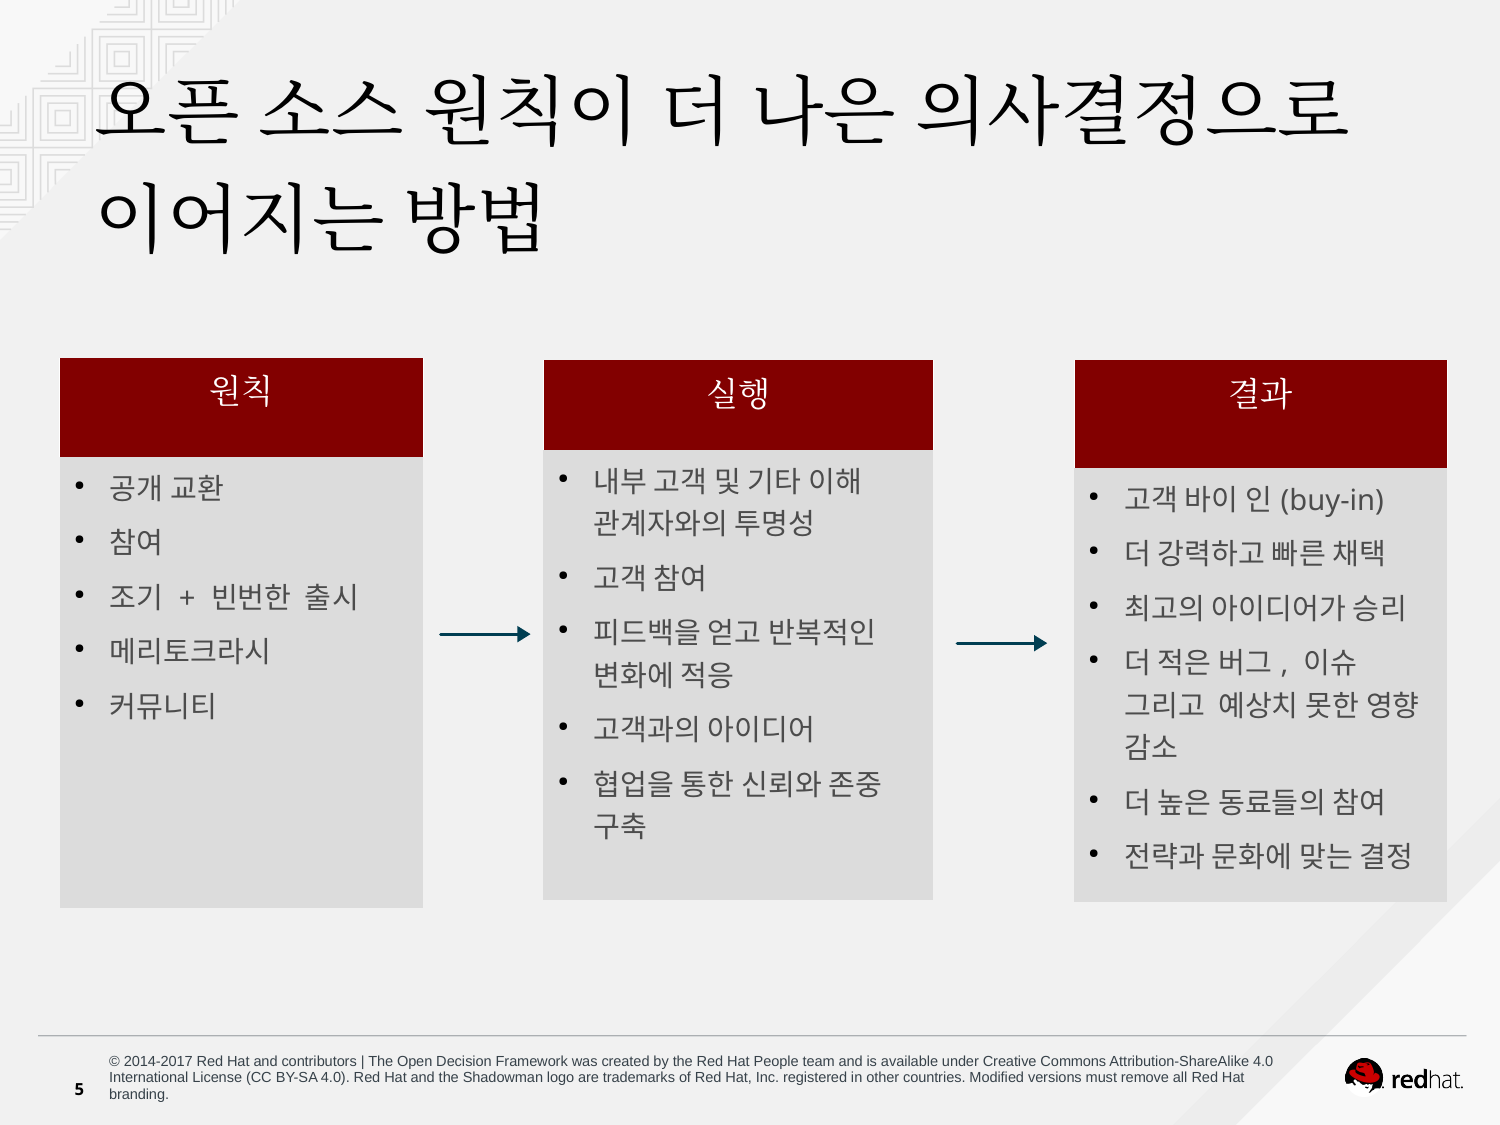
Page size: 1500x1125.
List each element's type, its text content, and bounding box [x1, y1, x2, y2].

table_cell 고객 바이 인(buy-in) 더 강력하고 빠른 채택 최고의 아이디어가 승리 더 적은 버그, 이슈 그리고 예상치 못한 영향 감소 더 높은 동료들의 참여 전략과 문화에 맞는 결정 [1074, 468, 1447, 902]
table_header 실행 [544, 360, 933, 450]
table_cell 내부 고객 및 기타 이해 관계자와의 투명성 고객 참여 피드백을 얻고 반복적인 변화에 적응 고객과의 아이디어 협업을 통한 신뢰와 존중 구축 [543, 450, 933, 900]
table_header 결과 [1075, 360, 1447, 468]
title 오픈 소스 원칙이 더 나은 의사결정으로 이어지는 방법 [94, 35, 1370, 268]
table_cell 공개 교환 참여 조기 + 빈번한 출시 메리토크라시 커뮤니티 [60, 457, 423, 908]
picture [0, 0, 1500, 1125]
table_header 원칙 [60, 358, 423, 457]
